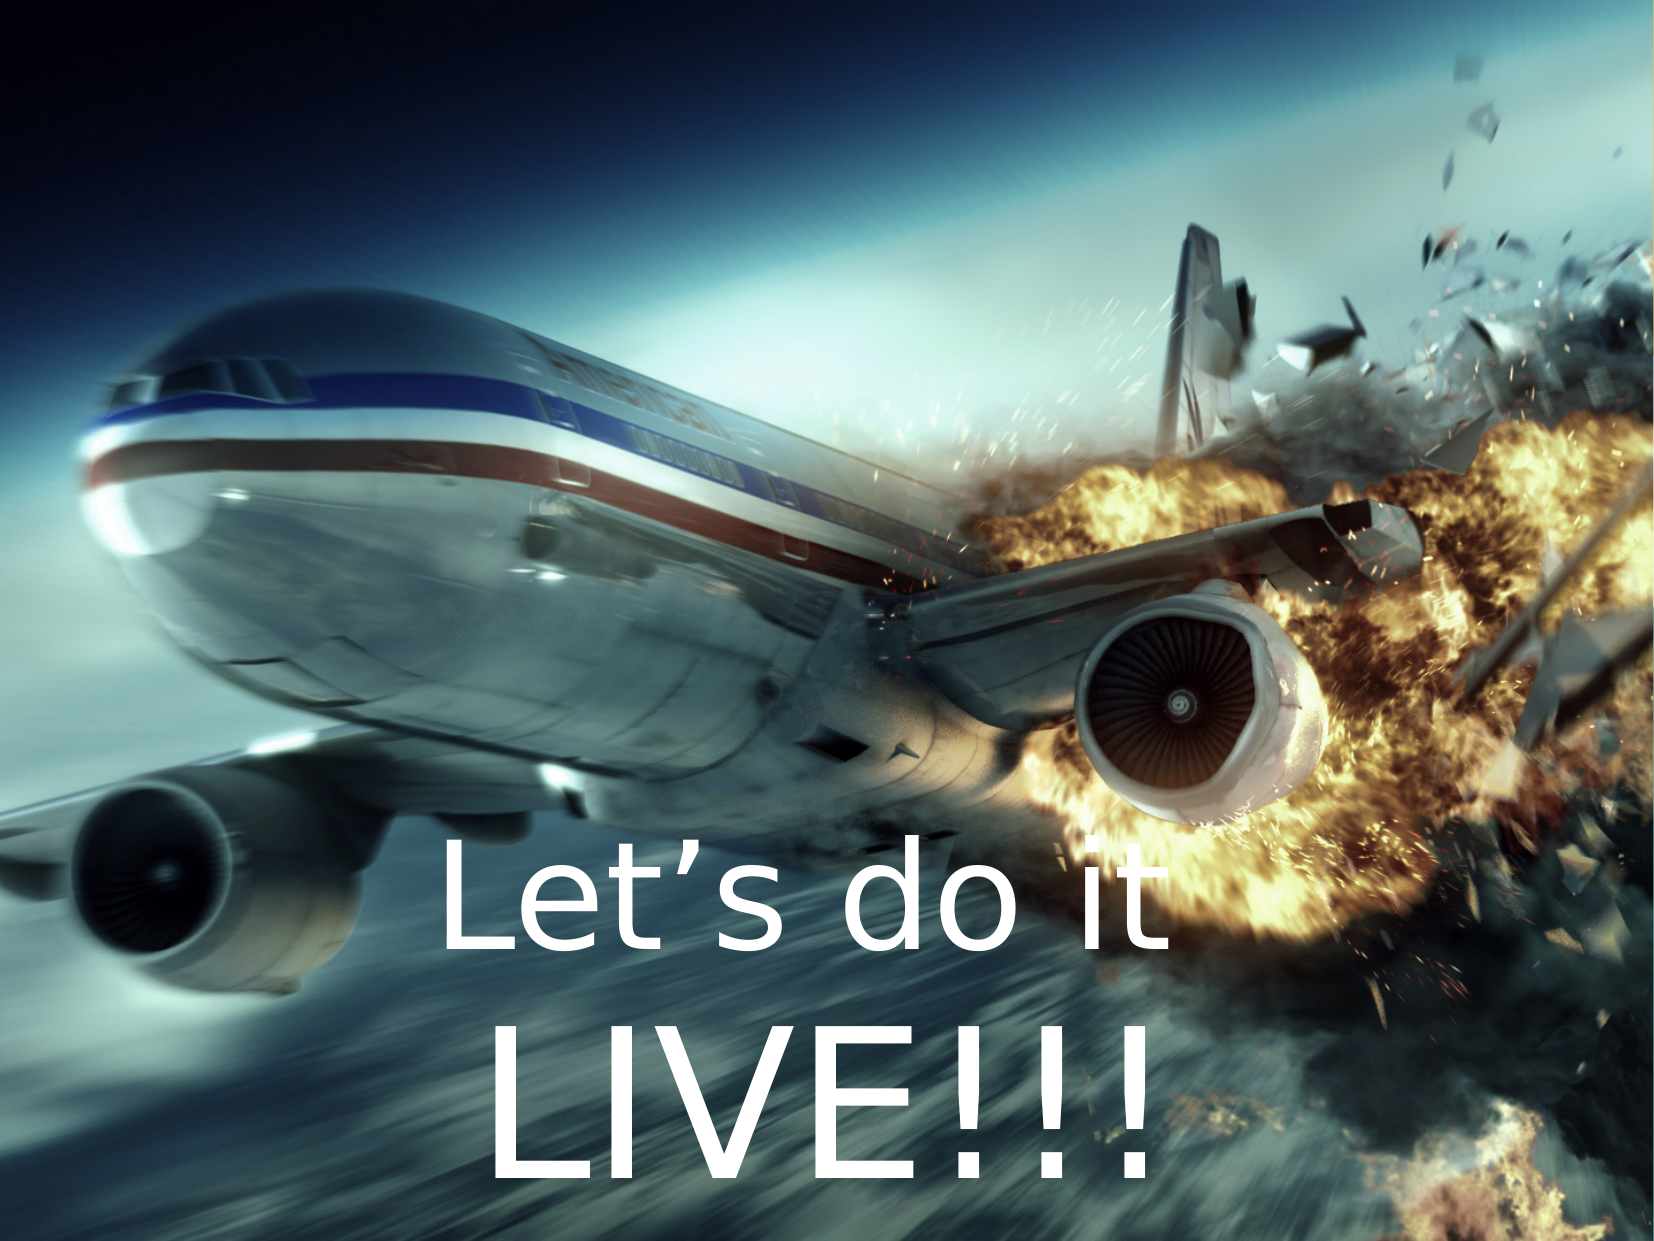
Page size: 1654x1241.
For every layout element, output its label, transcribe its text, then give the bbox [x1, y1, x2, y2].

text_box Let’s do it LIVE!!! [0, 803, 1654, 1241]
picture [0, 0, 1654, 803]
